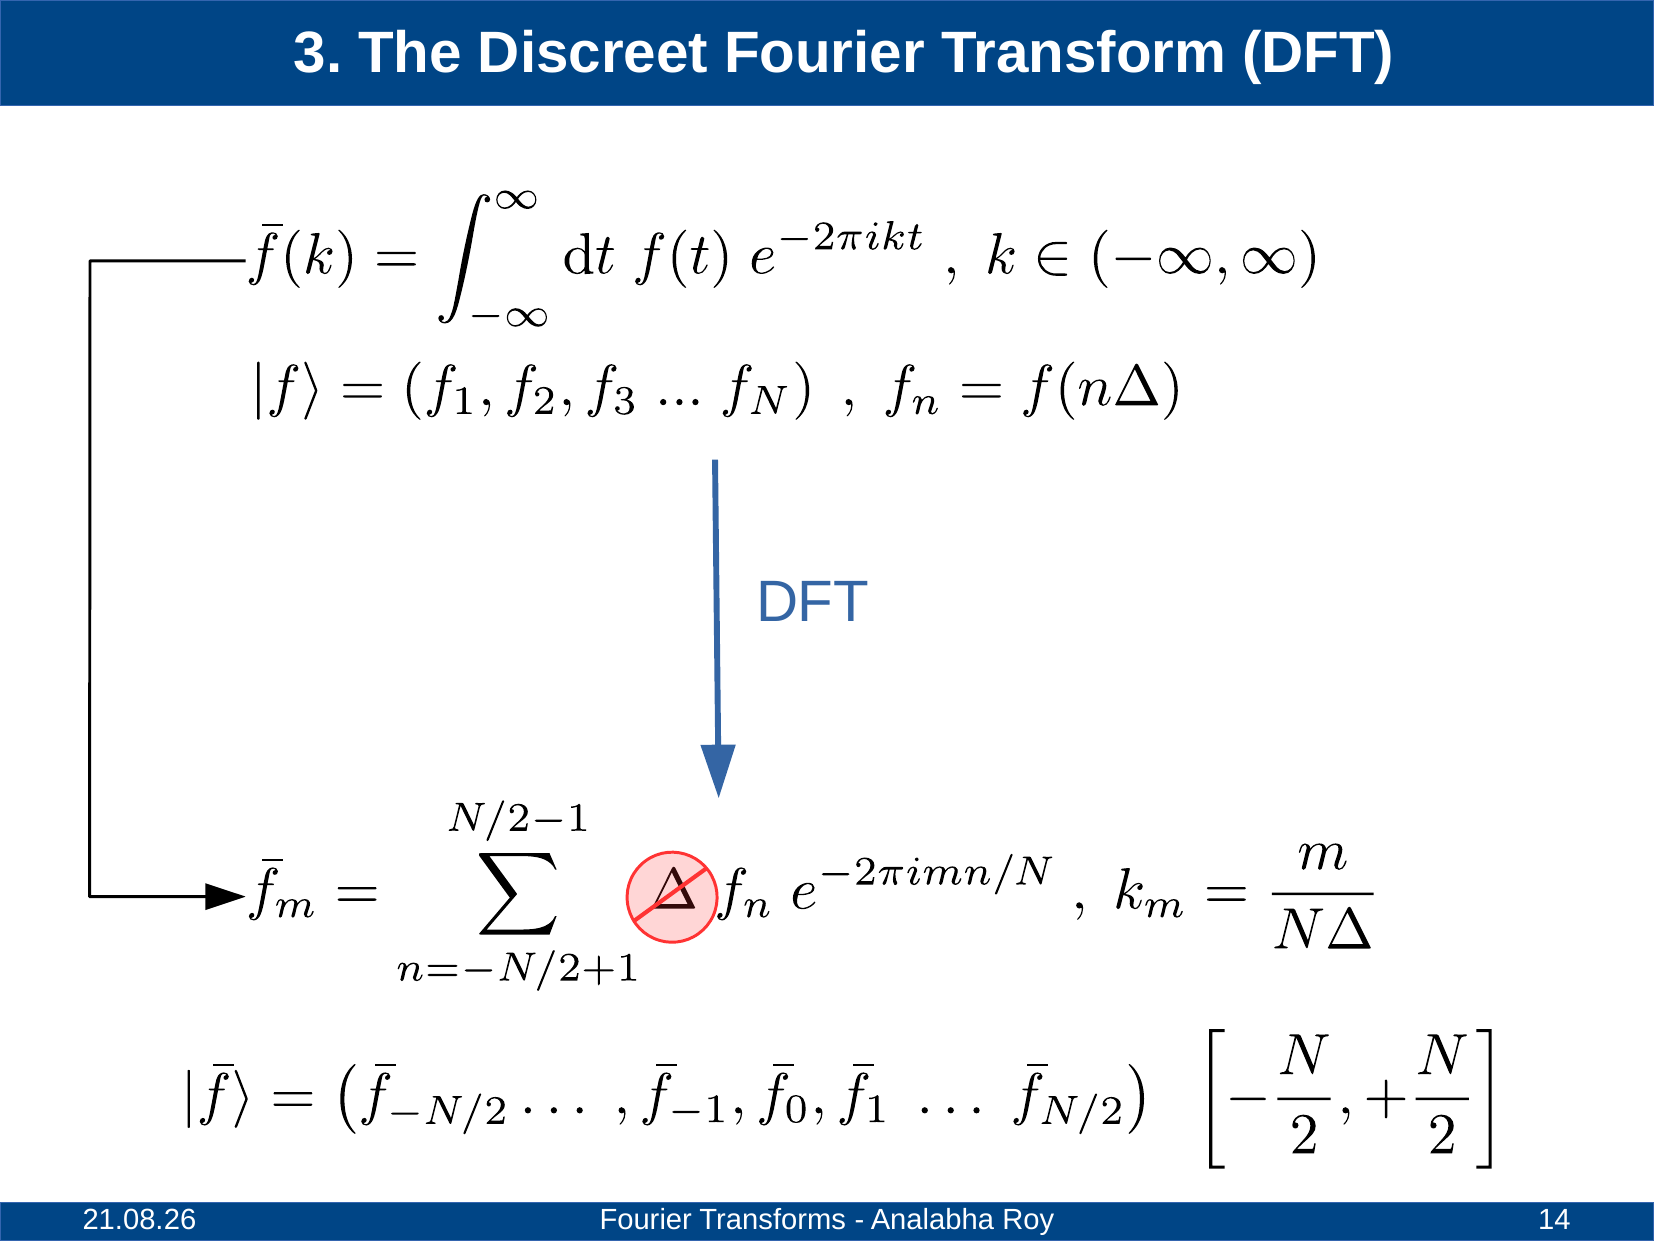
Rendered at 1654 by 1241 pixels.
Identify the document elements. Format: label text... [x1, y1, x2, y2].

text_box [180, 1029, 1507, 1169]
title 3. The Discreet Fourier Transform (DFT) [0, 0, 1654, 106]
text_box DFT [741, 561, 892, 649]
text_box [250, 361, 1184, 420]
text_box [245, 190, 1321, 332]
text_box [245, 800, 1374, 991]
